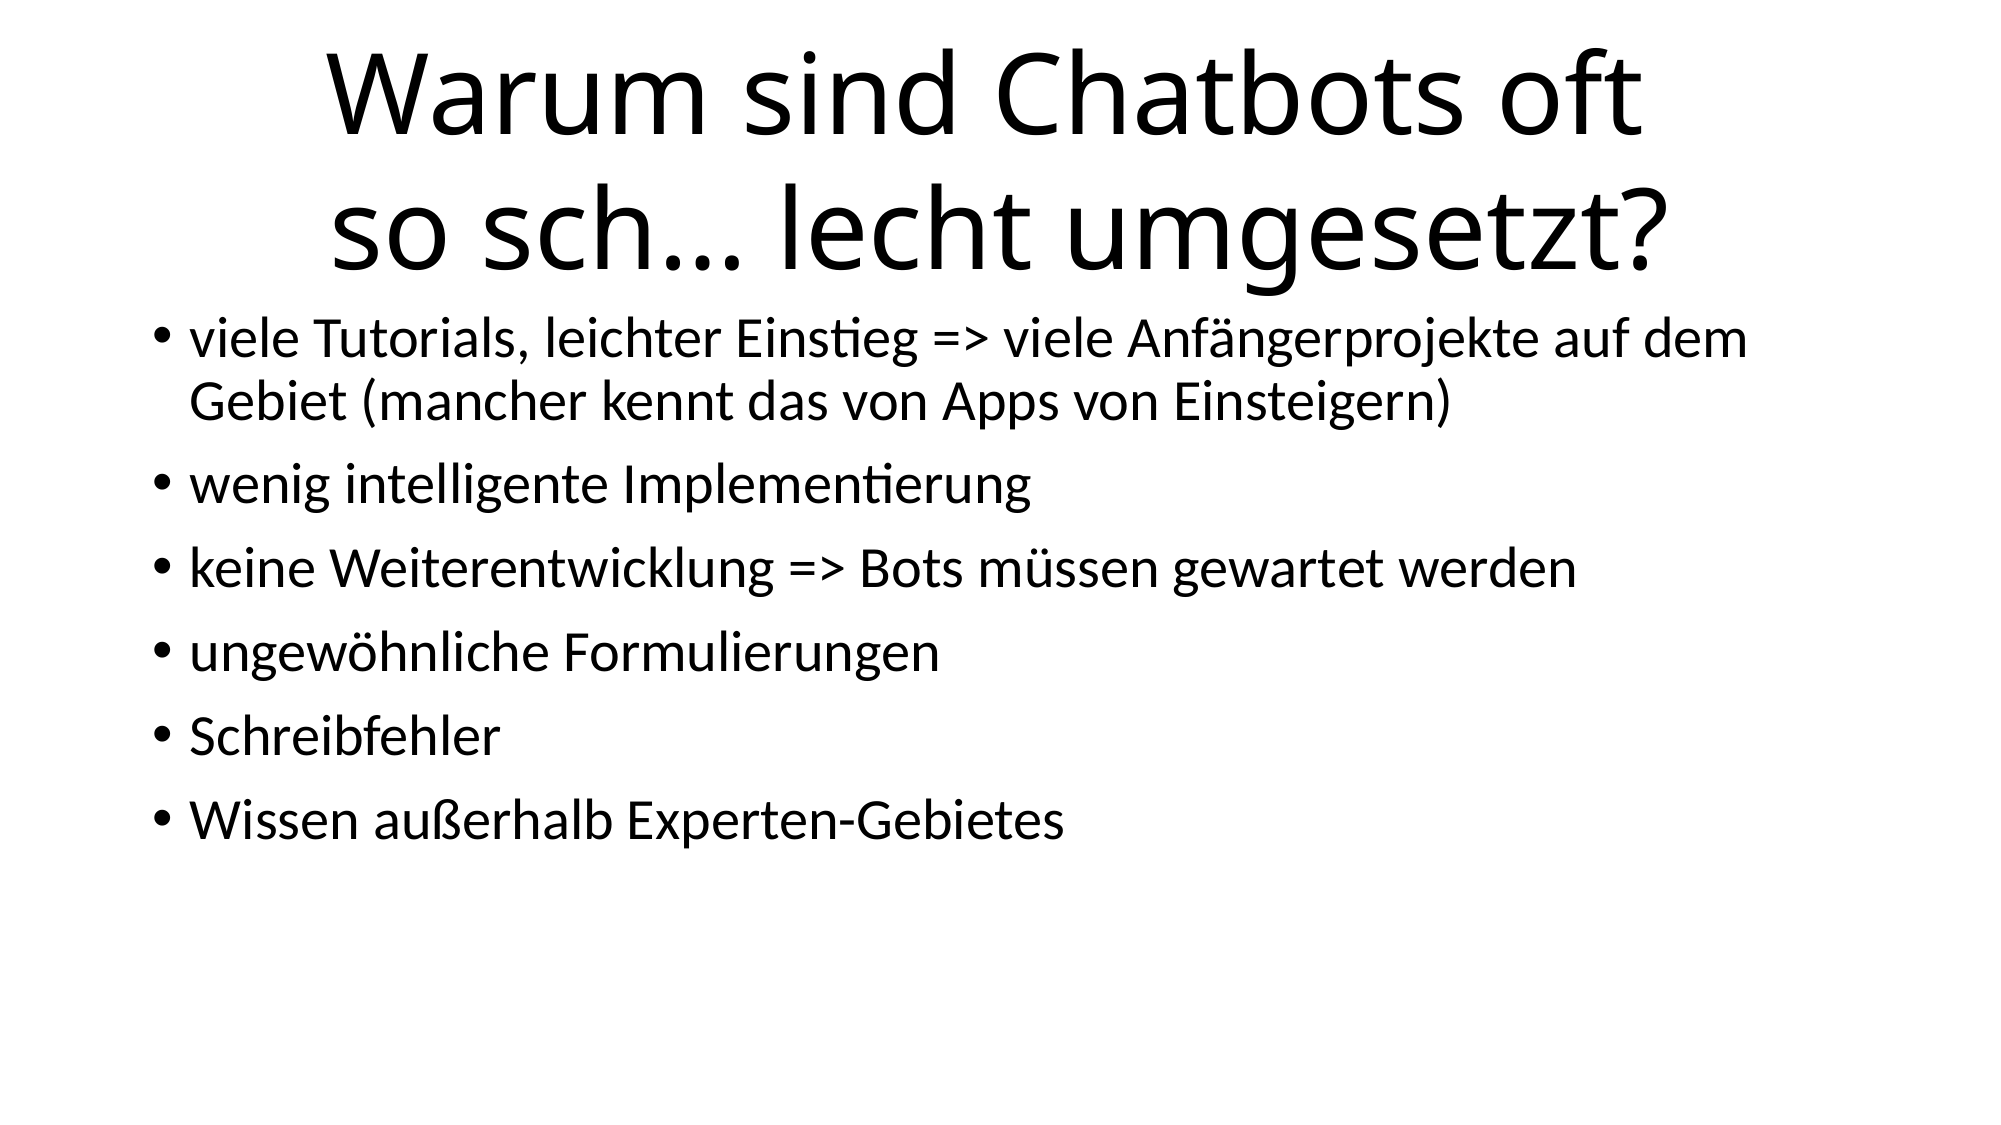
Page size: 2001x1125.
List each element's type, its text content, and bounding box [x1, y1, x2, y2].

title Warum sind Chatbots oft so sch… lecht umgesetzt? [137, 59, 1863, 255]
list viele Tutorials, leichter Einstieg => viele Anfängerprojekte auf dem Gebiet (mancher kennt das von Apps von Einsteigern) wenig intelligente Implementierung keine Weiterentwicklung => Bots müssen gewartet werden ungewöhnliche Formulierungen Schreibfehler Wissen außerhalb Experten-Gebietes [137, 299, 1863, 1014]
